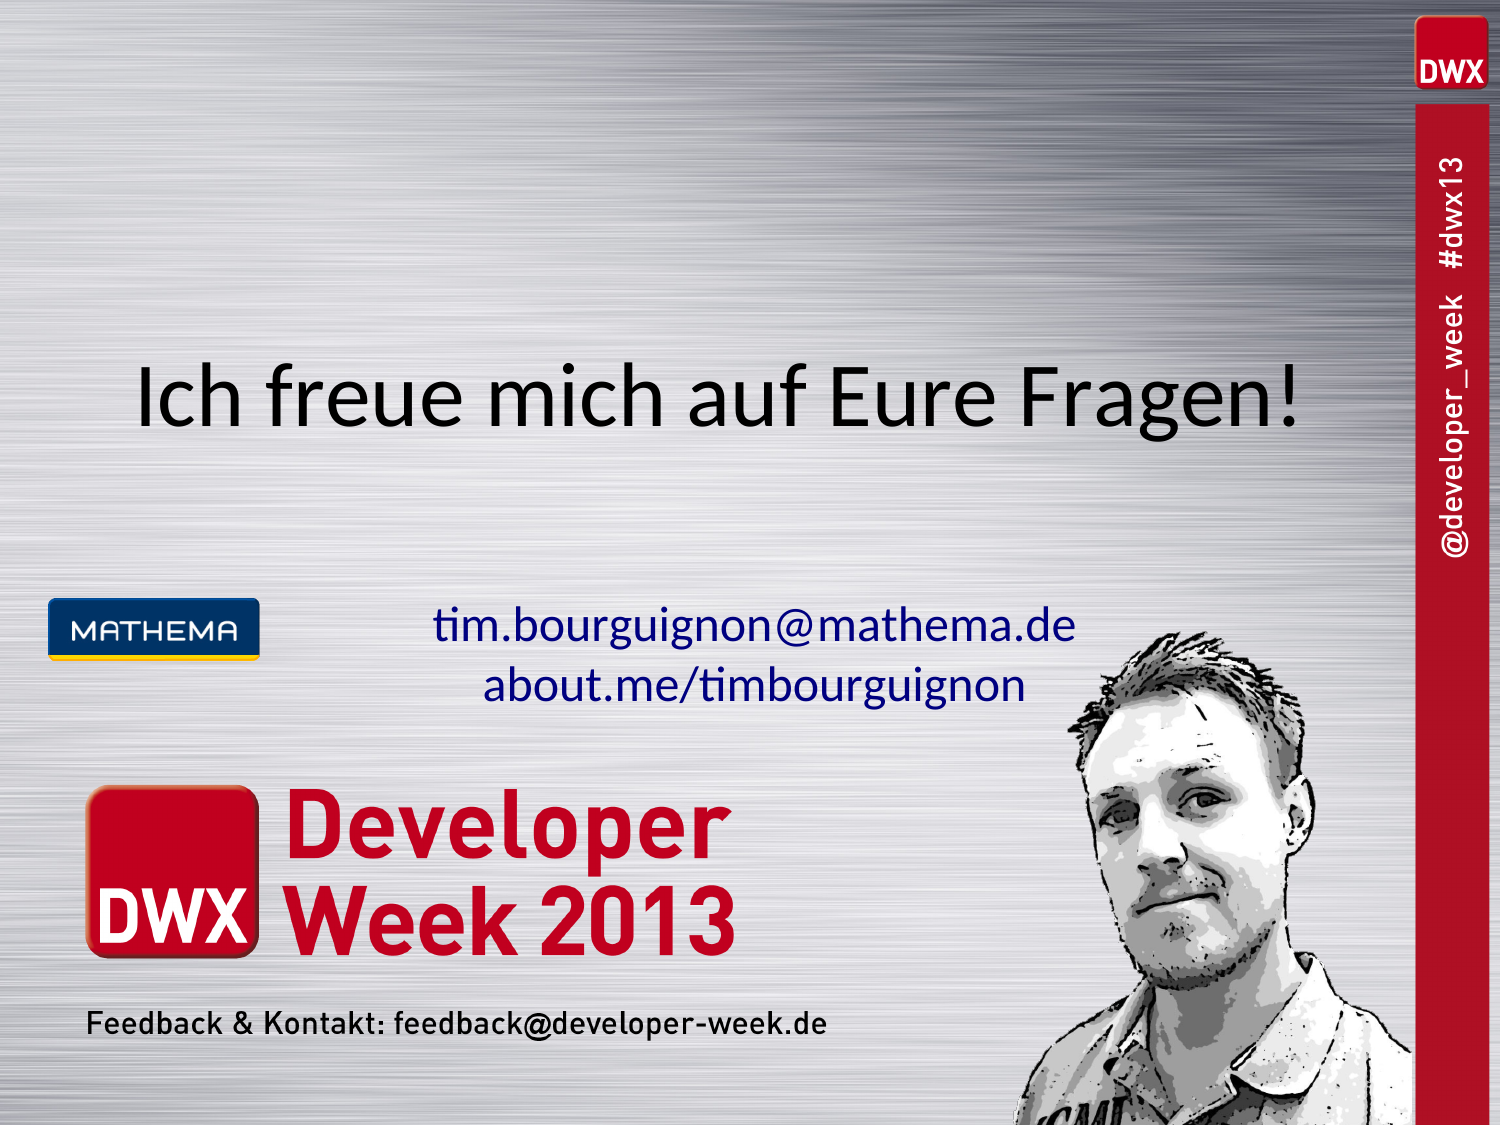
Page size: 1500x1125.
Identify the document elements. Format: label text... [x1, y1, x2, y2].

text_box tim.bourguignon@mathema.de about.me/timbourguignon [412, 583, 1098, 720]
text_box Ich freue mich auf Eure Fragen! [118, 326, 1323, 473]
picture [0, 0, 1500, 1125]
